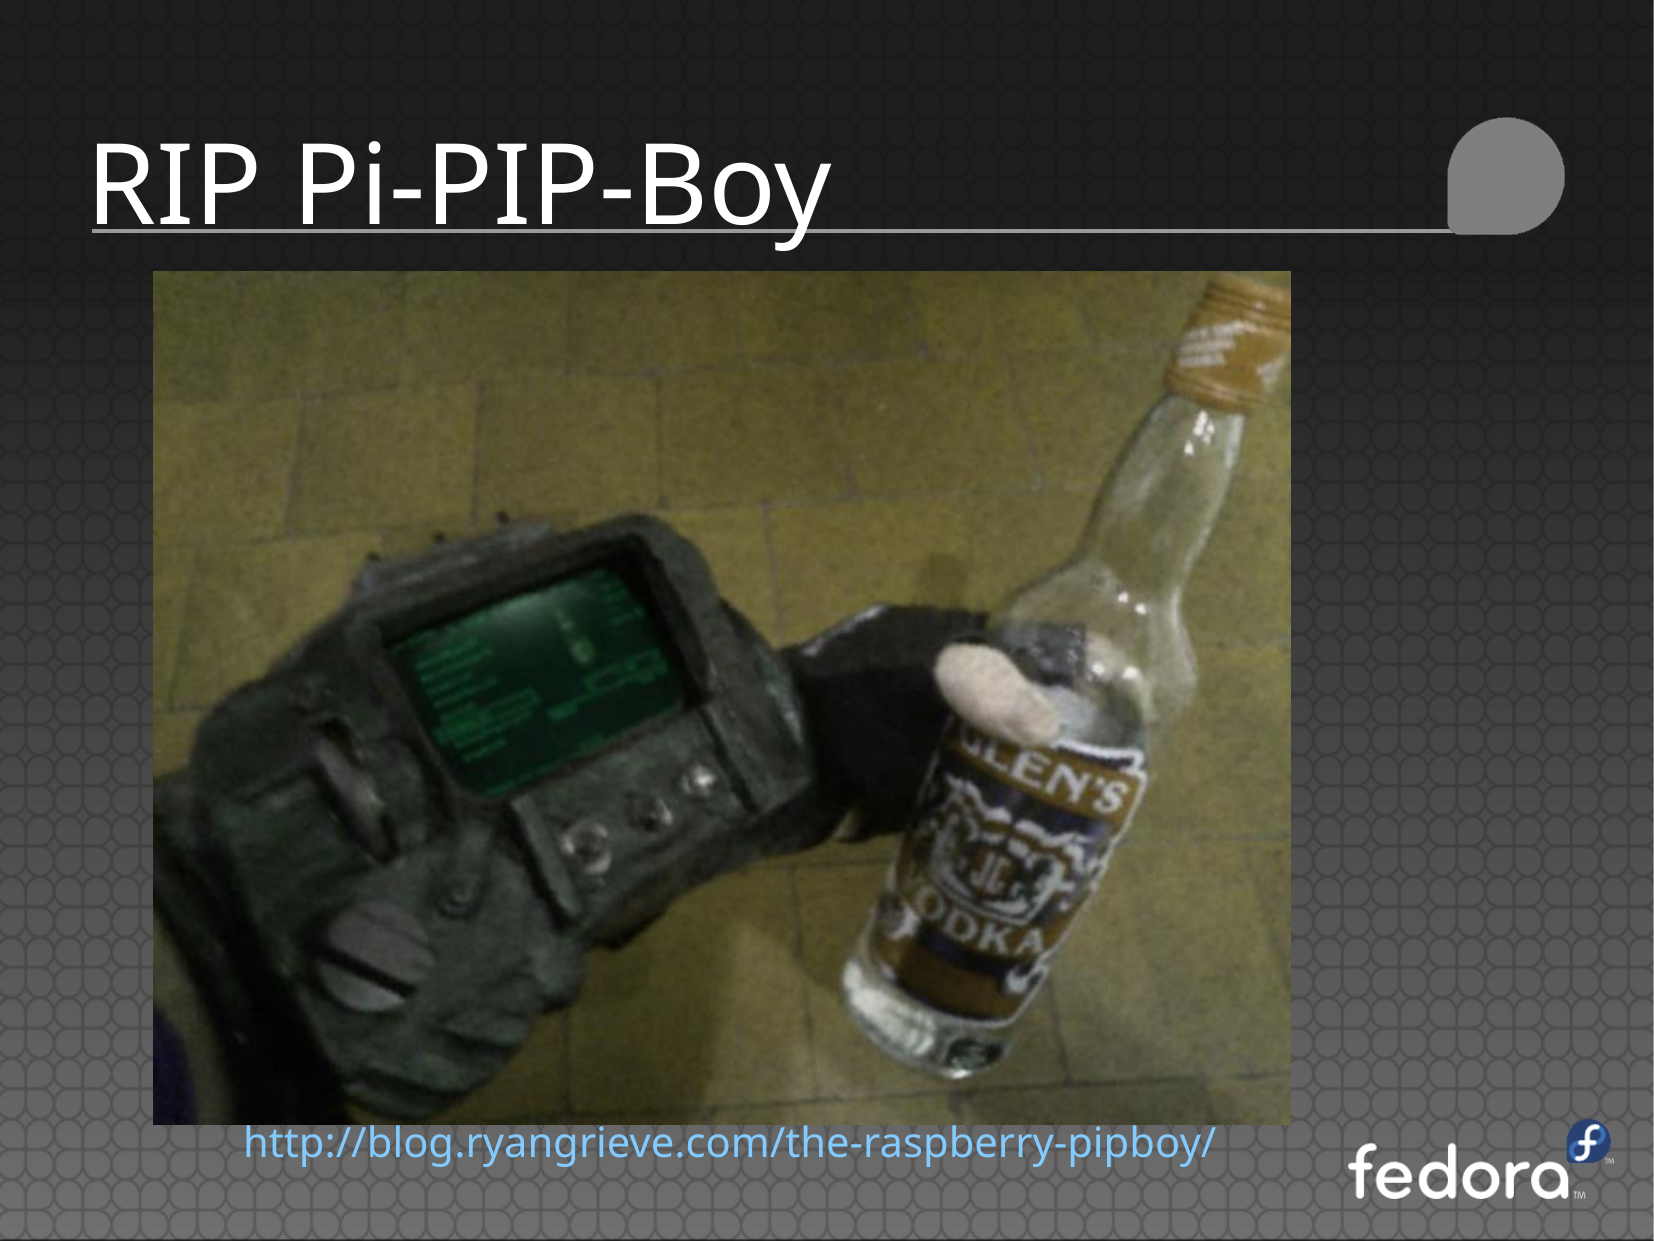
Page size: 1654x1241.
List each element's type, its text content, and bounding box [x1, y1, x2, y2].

subtitle http://blog.ryangrieve.com/the-raspberry-pipboy/ [0, 693, 1475, 1241]
picture [0, 0, 1654, 1241]
title RIP Pi-PIP-Boy [86, 112, 1576, 249]
